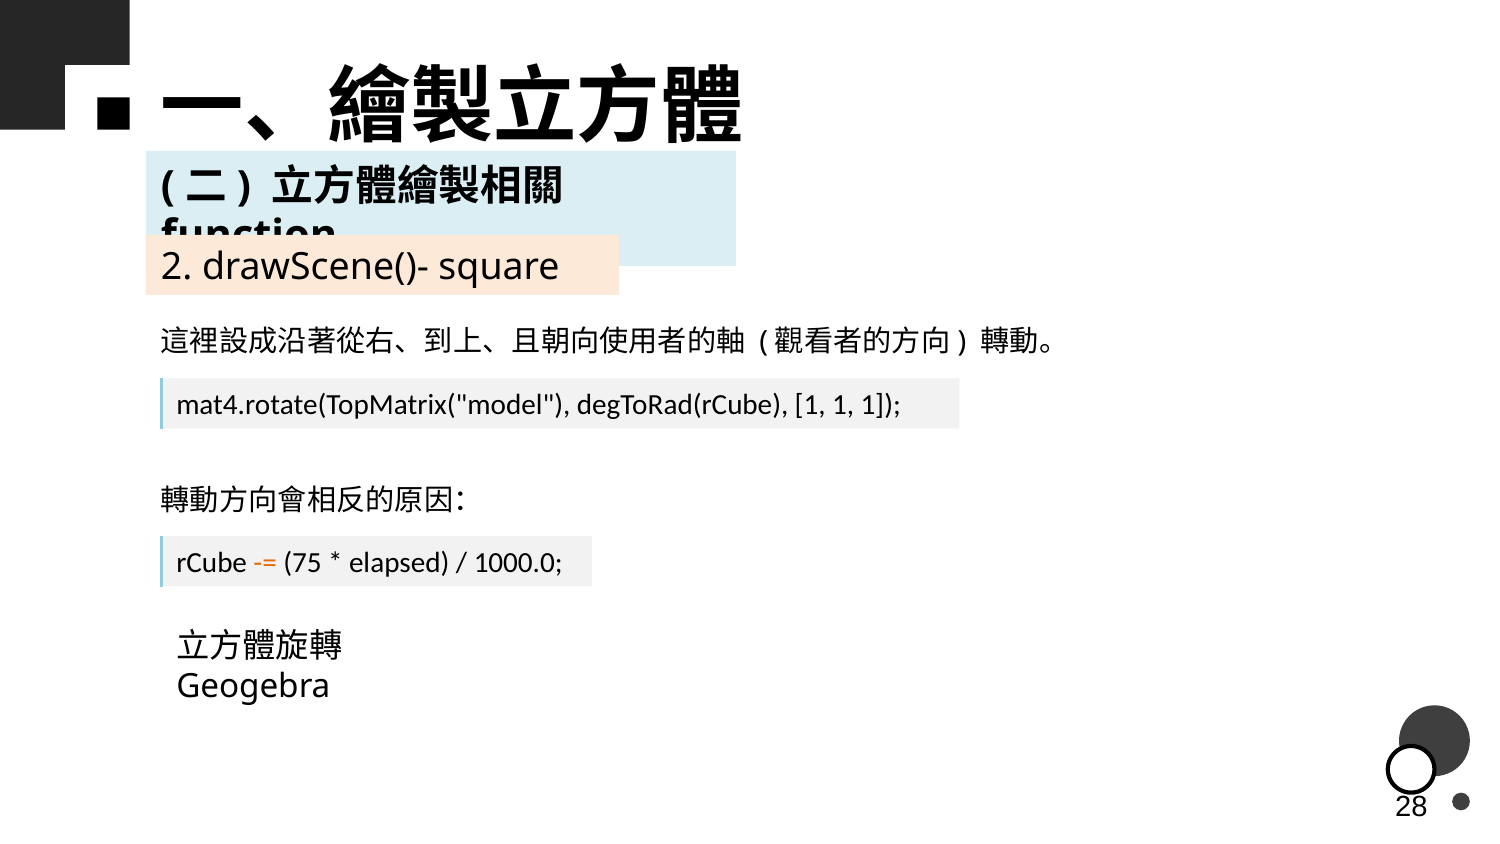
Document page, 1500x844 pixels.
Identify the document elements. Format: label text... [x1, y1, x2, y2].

text_box [97, 97, 130, 130]
text_box 這裡設成沿著從右、到上、且朝向使用者的軸 (觀看者的方向) 轉動。 [145, 315, 1134, 366]
title 一、繪製立方體 [145, 32, 1105, 173]
text_box [0, 0, 130, 130]
text_box 立方體旋轉Geogebra [161, 616, 363, 668]
text_box 2. drawScene()- square [145, 234, 619, 295]
text_box mat4.rotate(TopMatrix("model"), degToRad(rCube), [1, 1, 1]); [163, 378, 960, 429]
text_box [1387, 705, 1470, 782]
text_box rCube -= (75 * elapsed) / 1000.0; [163, 536, 593, 587]
text_box [1452, 792, 1470, 811]
slide_number <number> [1092, 782, 1443, 827]
text_box (二) 立方體繪製相關function [145, 150, 736, 266]
text_box 轉動方向會相反的原因： [145, 474, 561, 525]
